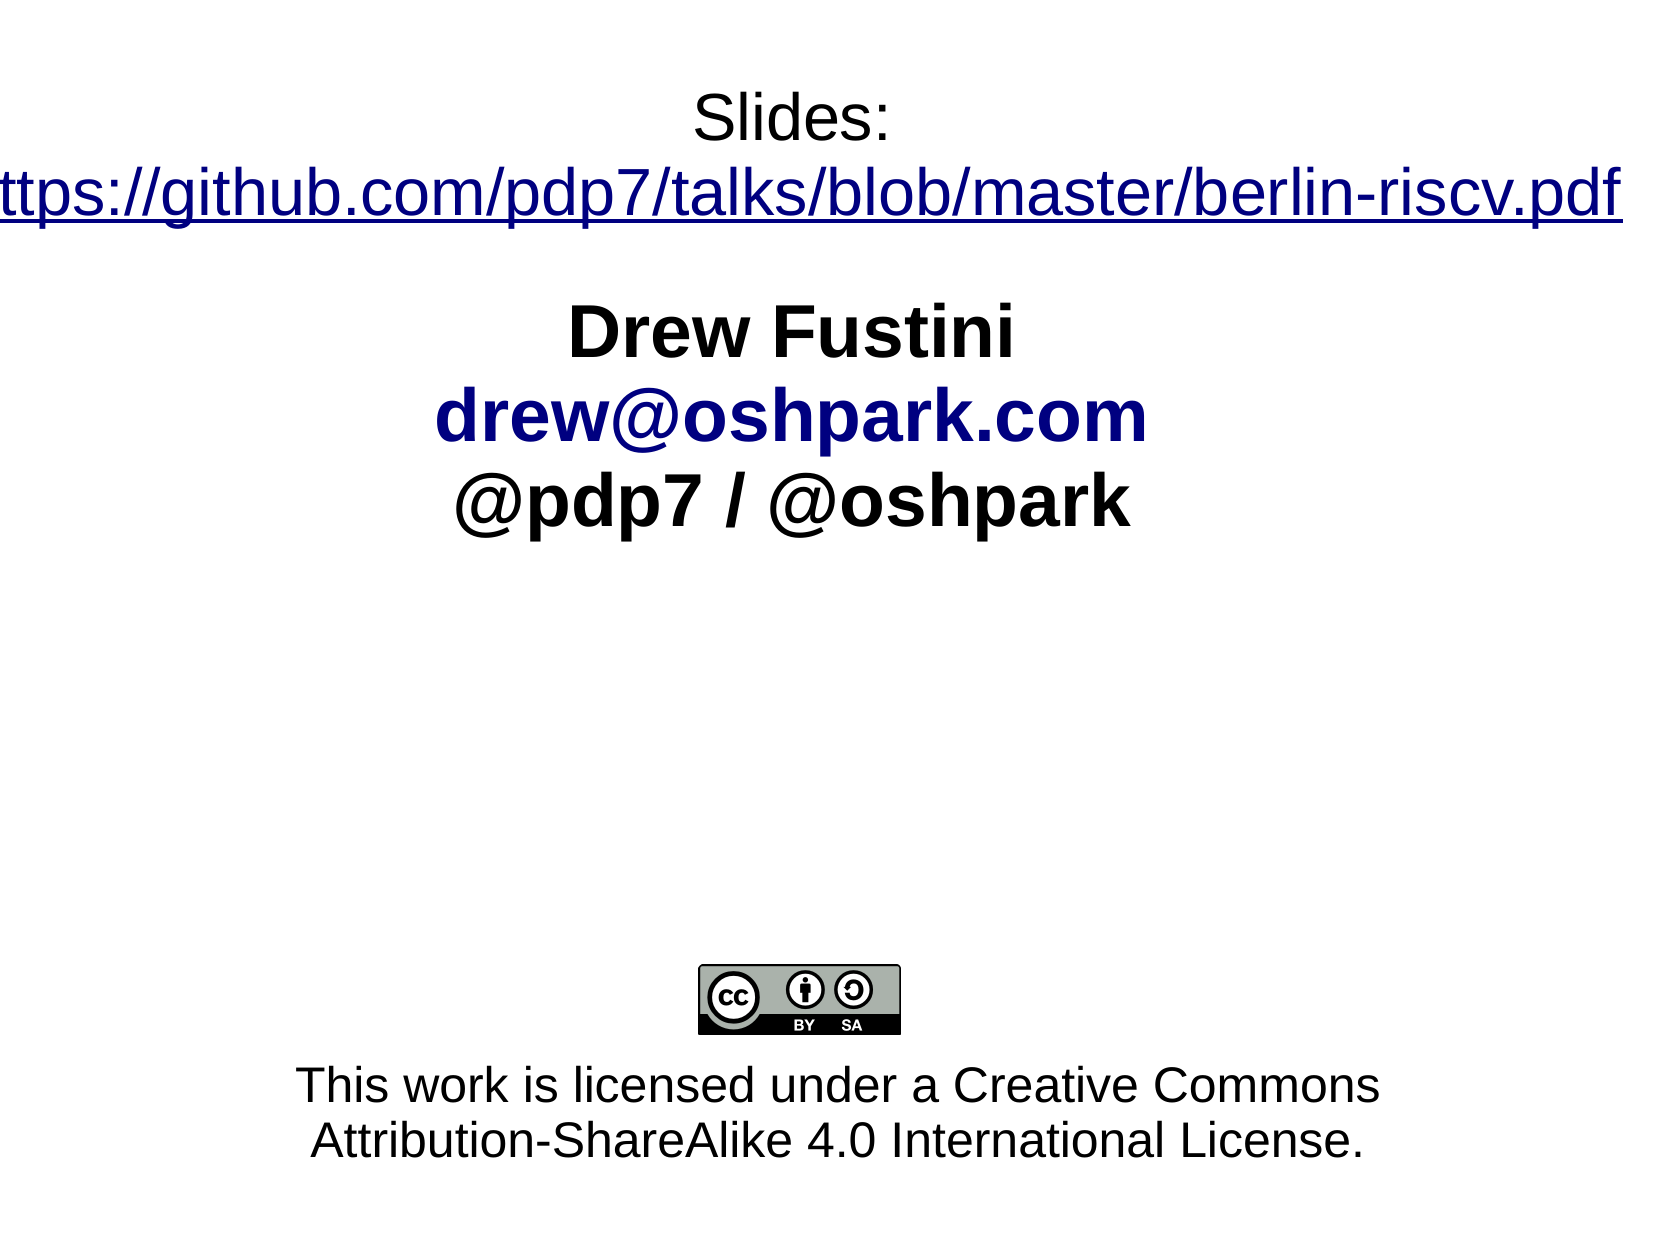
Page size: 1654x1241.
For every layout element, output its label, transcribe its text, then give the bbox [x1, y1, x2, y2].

list Slides: https://github.com/pdp7/talks/blob/master/berlin-riscv.pdf Drew Fustini drew@oshpark.com @pdp7 / @oshpark [0, 79, 1640, 996]
list This work is licensed under a Creative Commons Attribution-ShareAlike 4.0 International License. [255, 859, 1422, 1183]
picture [698, 964, 901, 1036]
